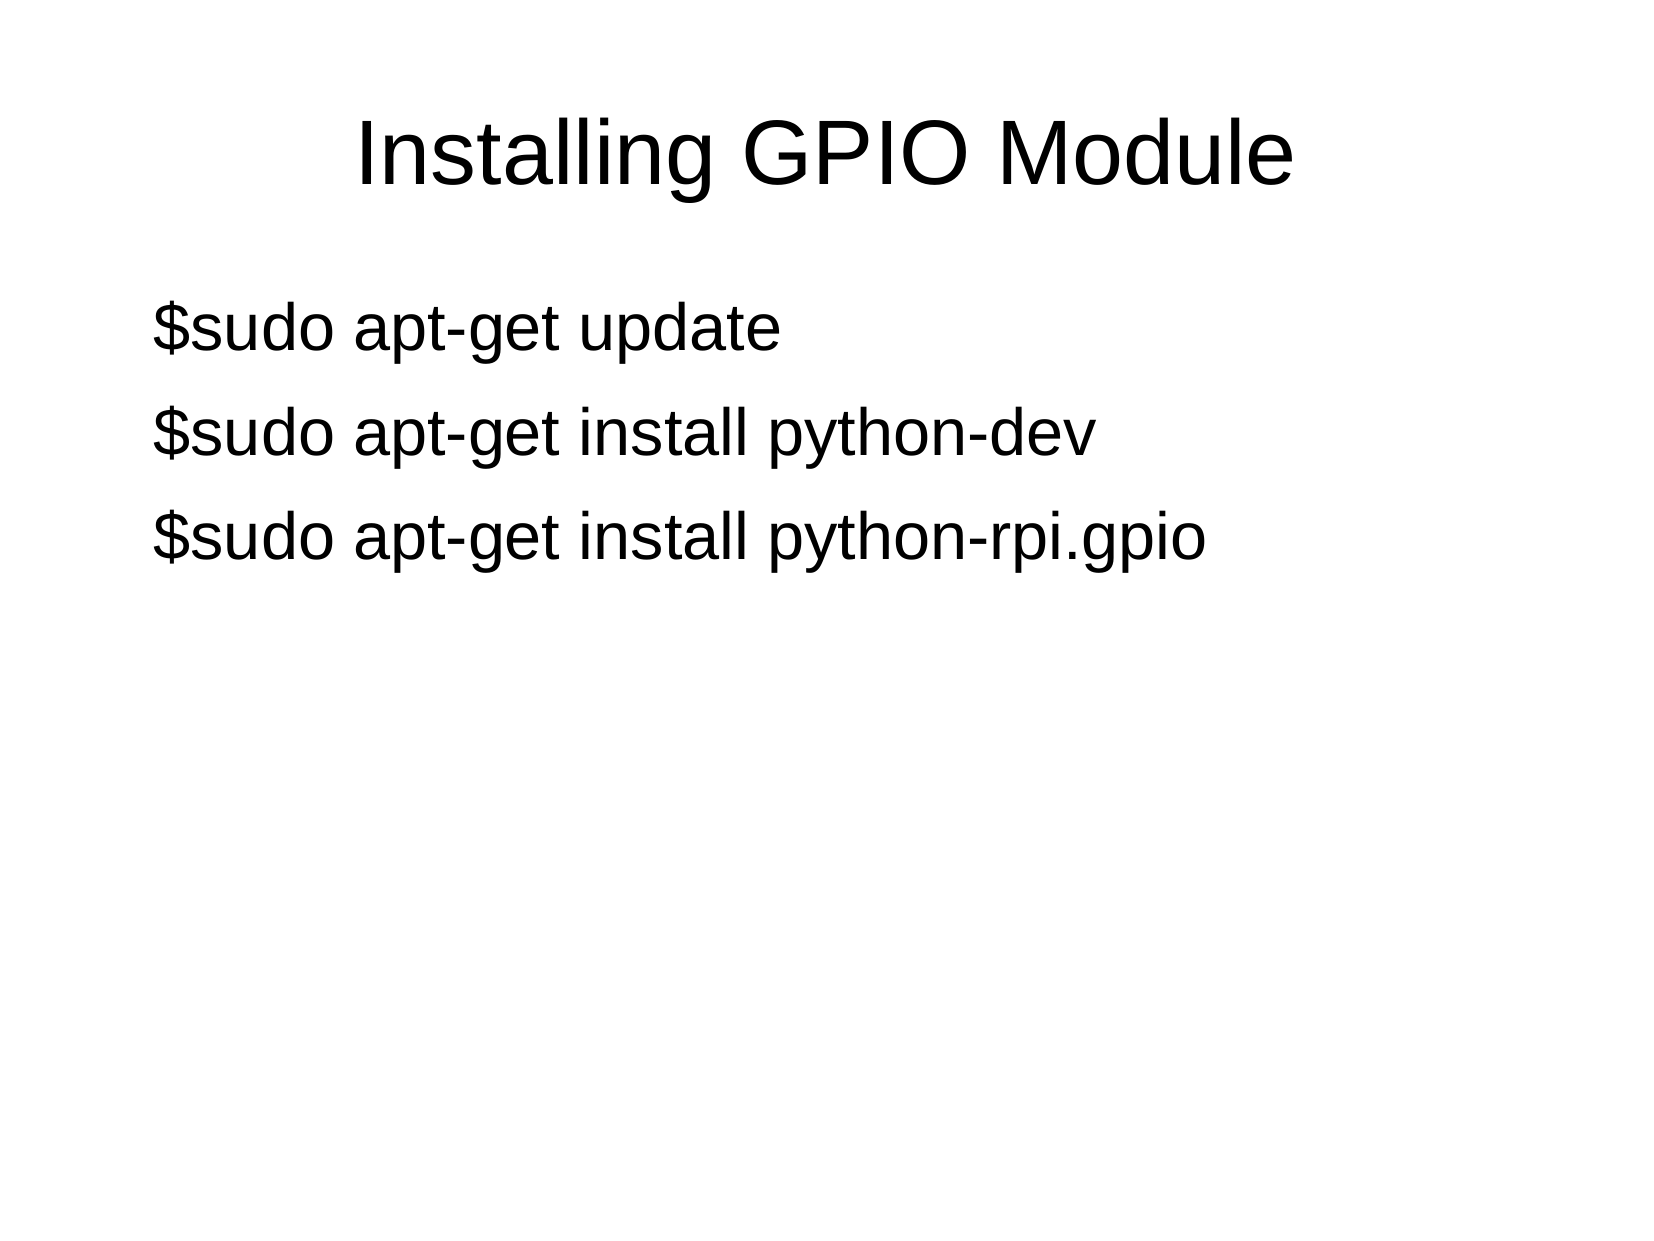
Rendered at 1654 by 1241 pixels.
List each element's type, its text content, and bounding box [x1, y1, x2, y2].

list $sudo apt-get update $sudo apt-get install python-dev $sudo apt-get install python-rpi.gpio [82, 290, 1571, 1010]
title Installing GPIO Module [82, 49, 1571, 257]
